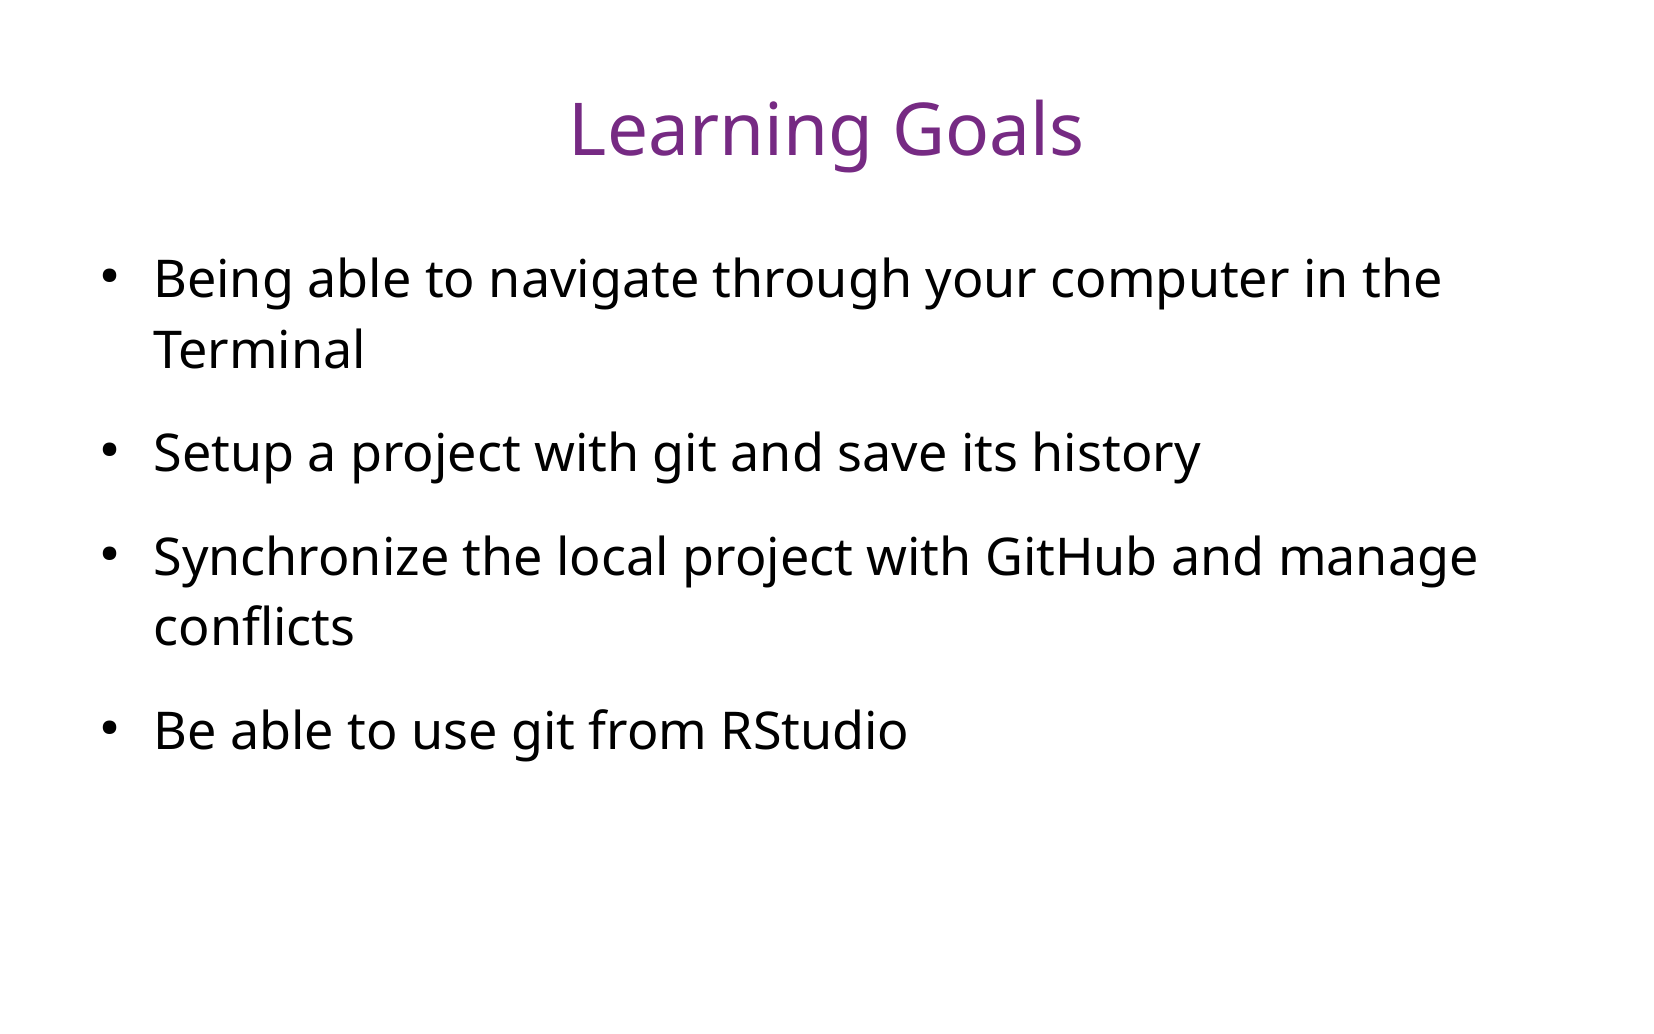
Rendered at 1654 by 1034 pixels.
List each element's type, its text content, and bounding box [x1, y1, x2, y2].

list Being able to navigate through your computer in the Terminal Setup a project with git and save its history Synchronize the local project with GitHub and manage conflicts Be able to use git from RStudio [82, 241, 1571, 842]
title Learning Goals [82, 41, 1571, 214]
